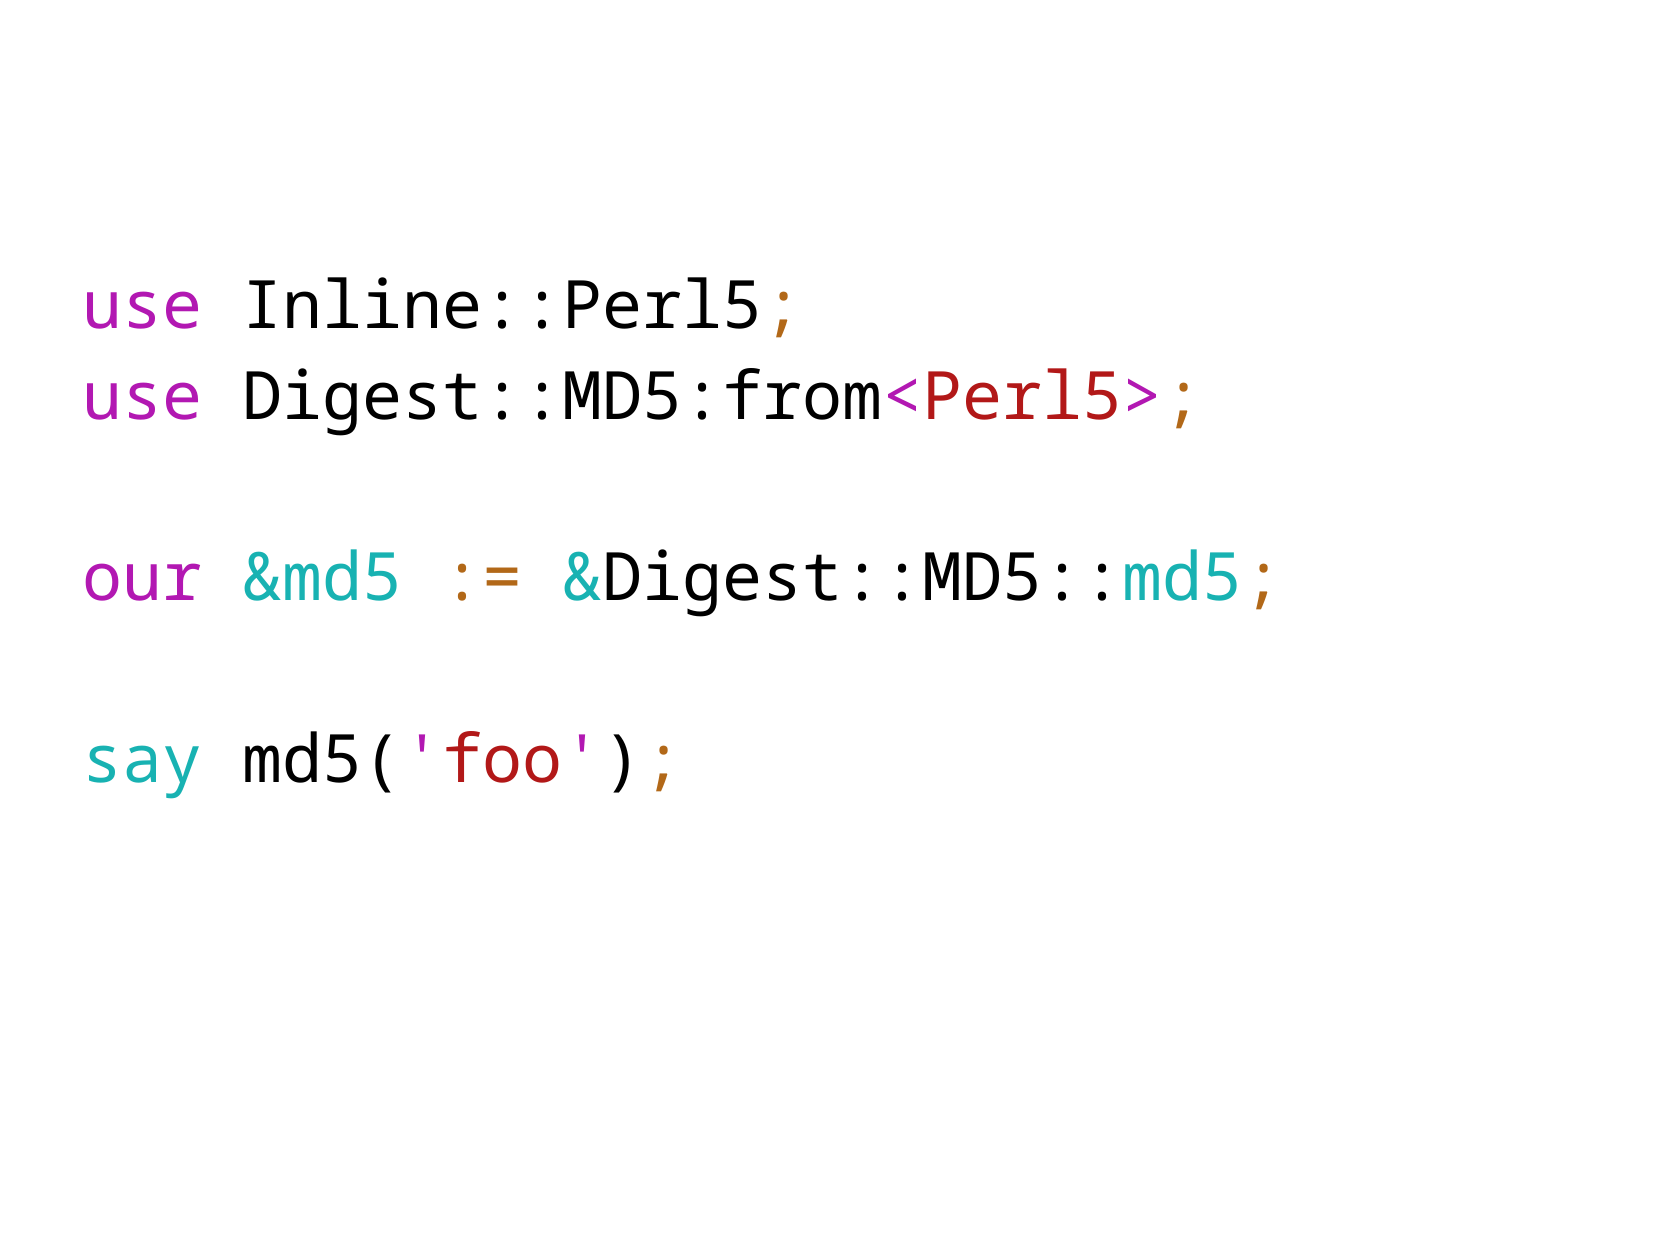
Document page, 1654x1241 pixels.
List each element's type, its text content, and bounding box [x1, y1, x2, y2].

subtitle use Inline::Perl5; use Digest::MD5:from<Perl5>; our &md5 := &Digest::MD5::md5; say md5('foo'); [82, 49, 1571, 1010]
